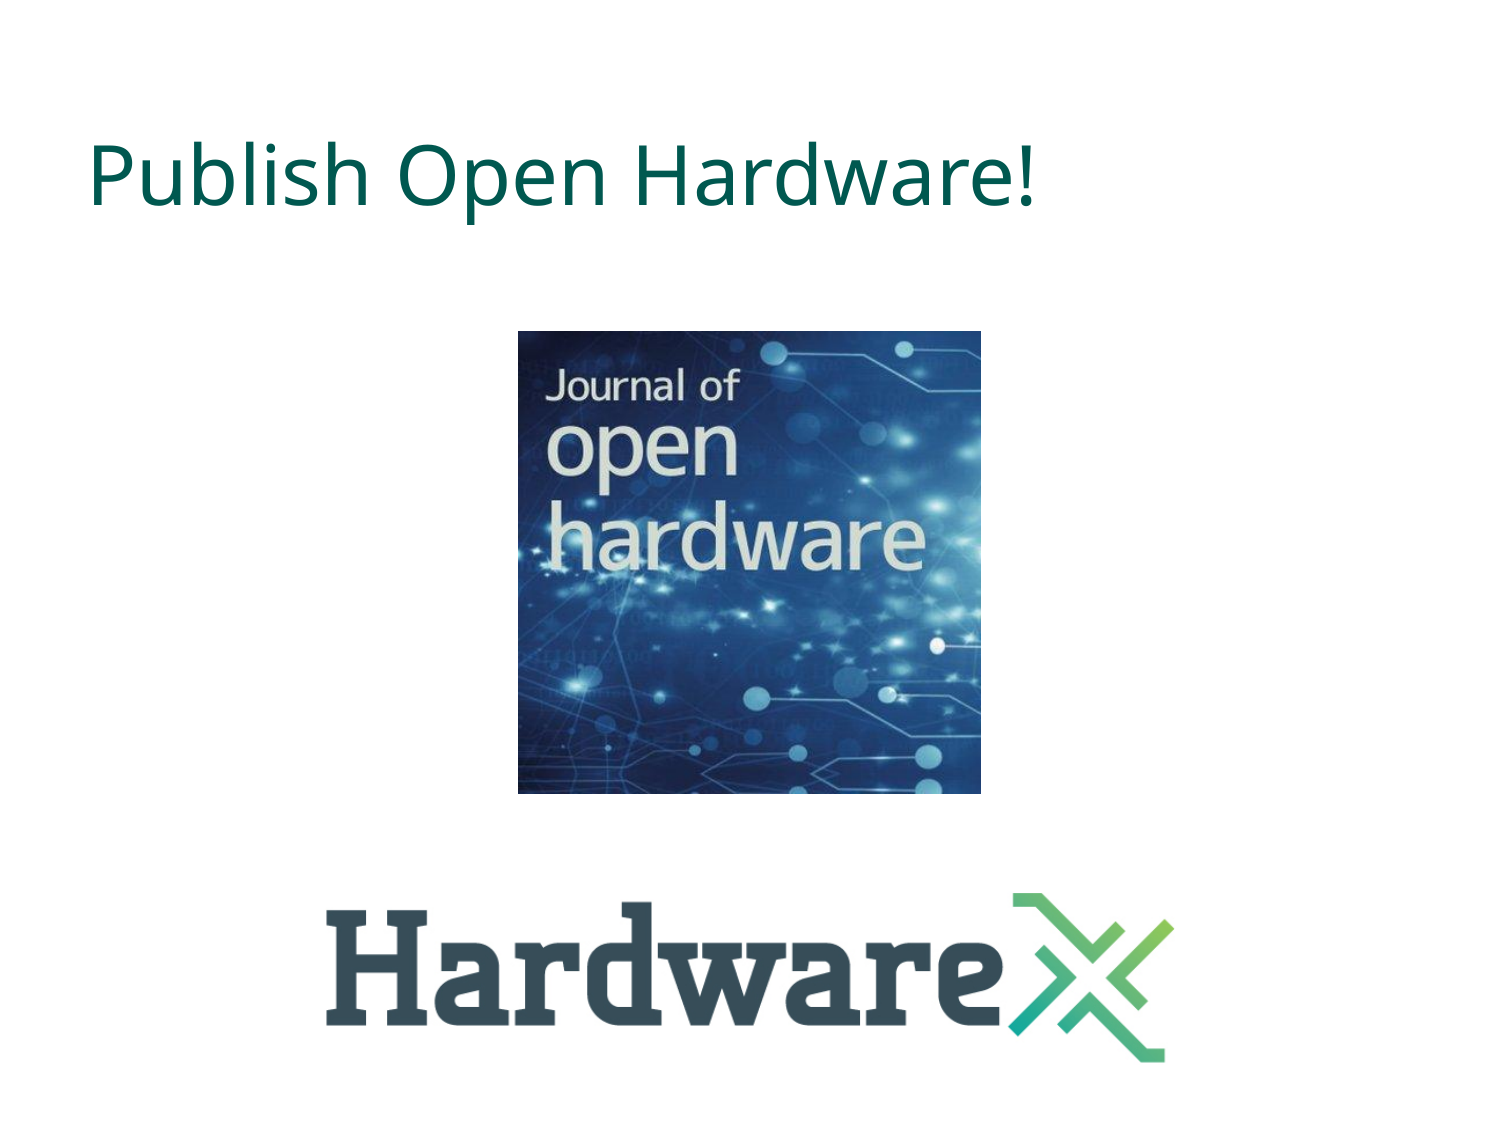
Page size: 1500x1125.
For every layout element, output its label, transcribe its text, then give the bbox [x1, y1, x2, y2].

picture [325, 891, 1175, 1065]
text_box Publish Open Hardware! [71, 61, 1157, 283]
picture [518, 331, 981, 794]
